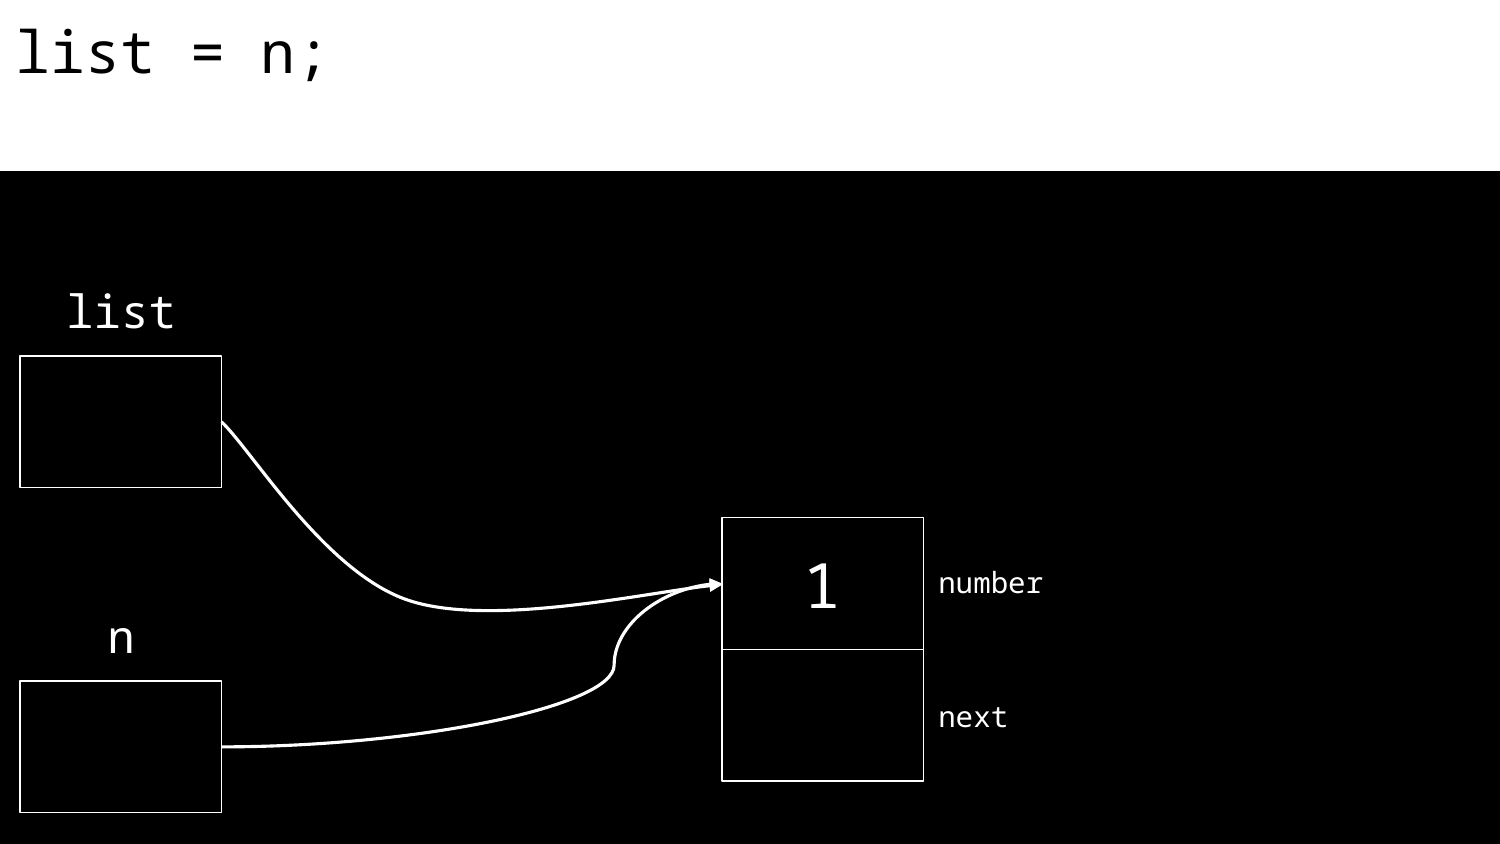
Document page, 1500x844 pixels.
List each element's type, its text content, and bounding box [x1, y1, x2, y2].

text_box number [923, 549, 1098, 615]
text_box list [50, 267, 192, 334]
title list = n; [0, 0, 1500, 171]
text_box n [50, 592, 192, 659]
text_box 1 [722, 517, 924, 649]
text_box next [923, 683, 1098, 749]
